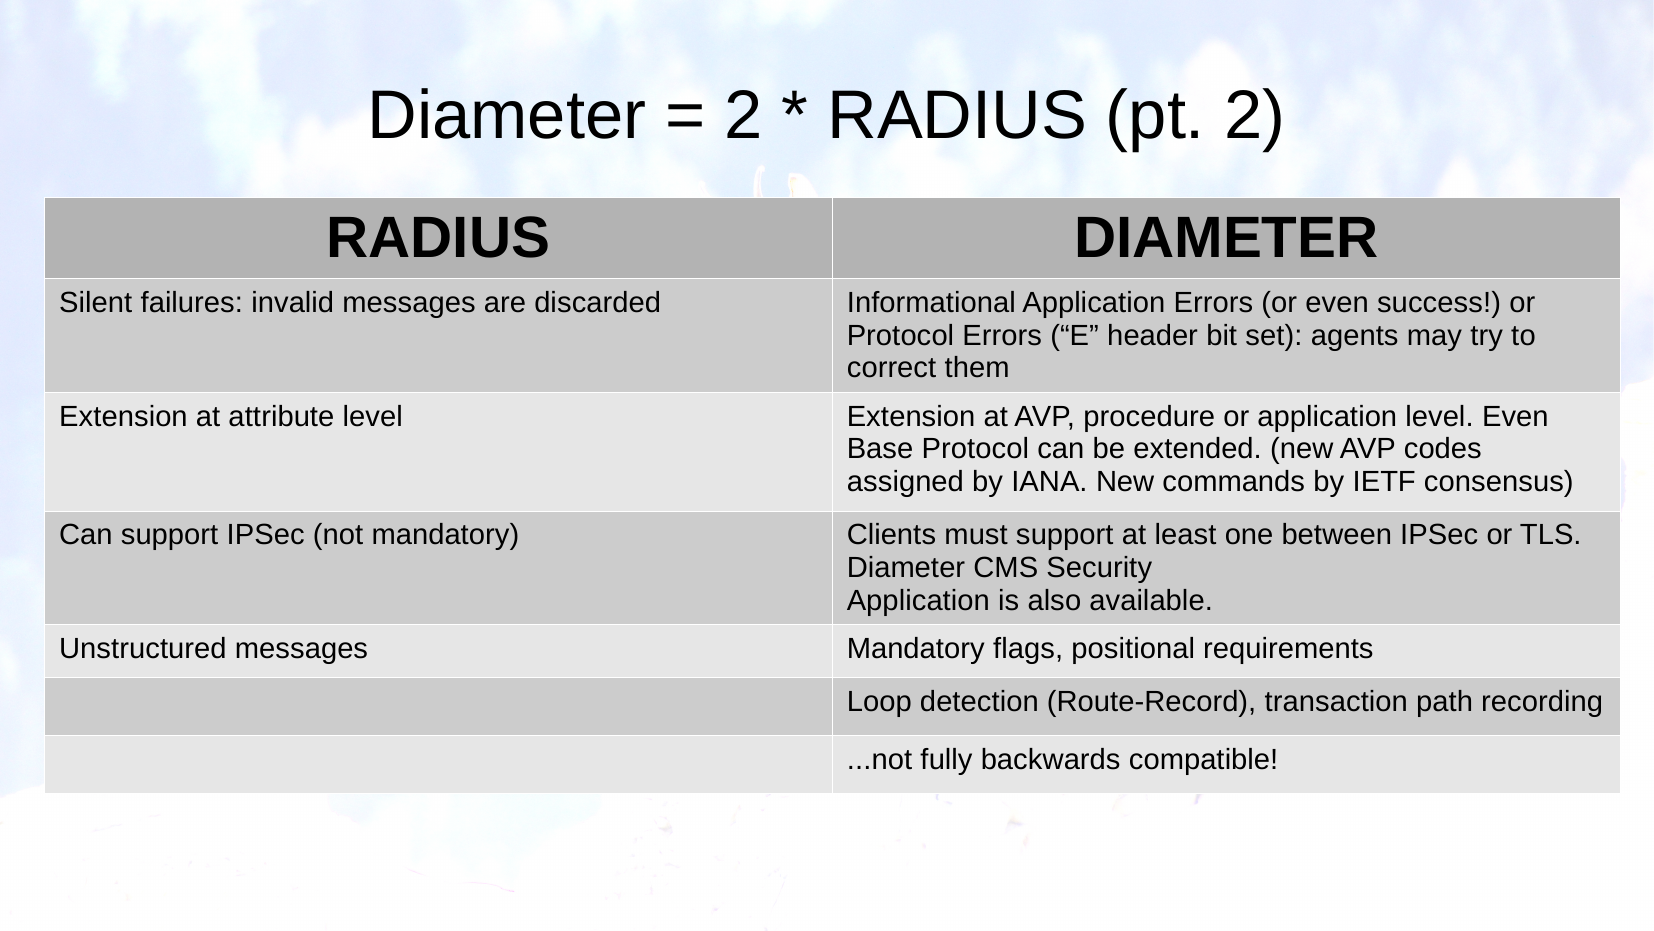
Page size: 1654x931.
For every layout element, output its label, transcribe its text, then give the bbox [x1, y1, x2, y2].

picture [0, 0, 1654, 931]
table_header RADIUS [45, 198, 832, 278]
table_cell ...not fully backwards compatible! [833, 736, 1620, 793]
table_cell Extension at attribute level [45, 393, 832, 511]
table_header DIAMETER [833, 198, 1620, 278]
table_cell Extension at AVP, procedure or application level. Even Base Protocol can be extended. (new AVP codes assigned by IANA. New commands by IETF consensus) [833, 393, 1620, 511]
table_cell Unstructured messages [45, 625, 832, 677]
table_cell Can support IPSec (not mandatory) [45, 512, 832, 624]
table_cell Informational Application Errors (or even success!) or Protocol Errors (“E” header bit set): agents may try to correct them [833, 279, 1620, 392]
table_cell Loop detection (Route-Record), transaction path recording [833, 678, 1620, 735]
title Diameter = 2 * RADIUS (pt. 2) [82, 37, 1571, 193]
table_cell Mandatory flags, positional requirements [833, 625, 1620, 677]
table_cell Silent failures: invalid messages are discarded [45, 279, 832, 392]
table_cell Clients must support at least one between IPSec or TLS. Diameter CMS Security Application is also available. [833, 512, 1620, 624]
table_cell [45, 678, 832, 735]
table_cell [45, 736, 832, 793]
